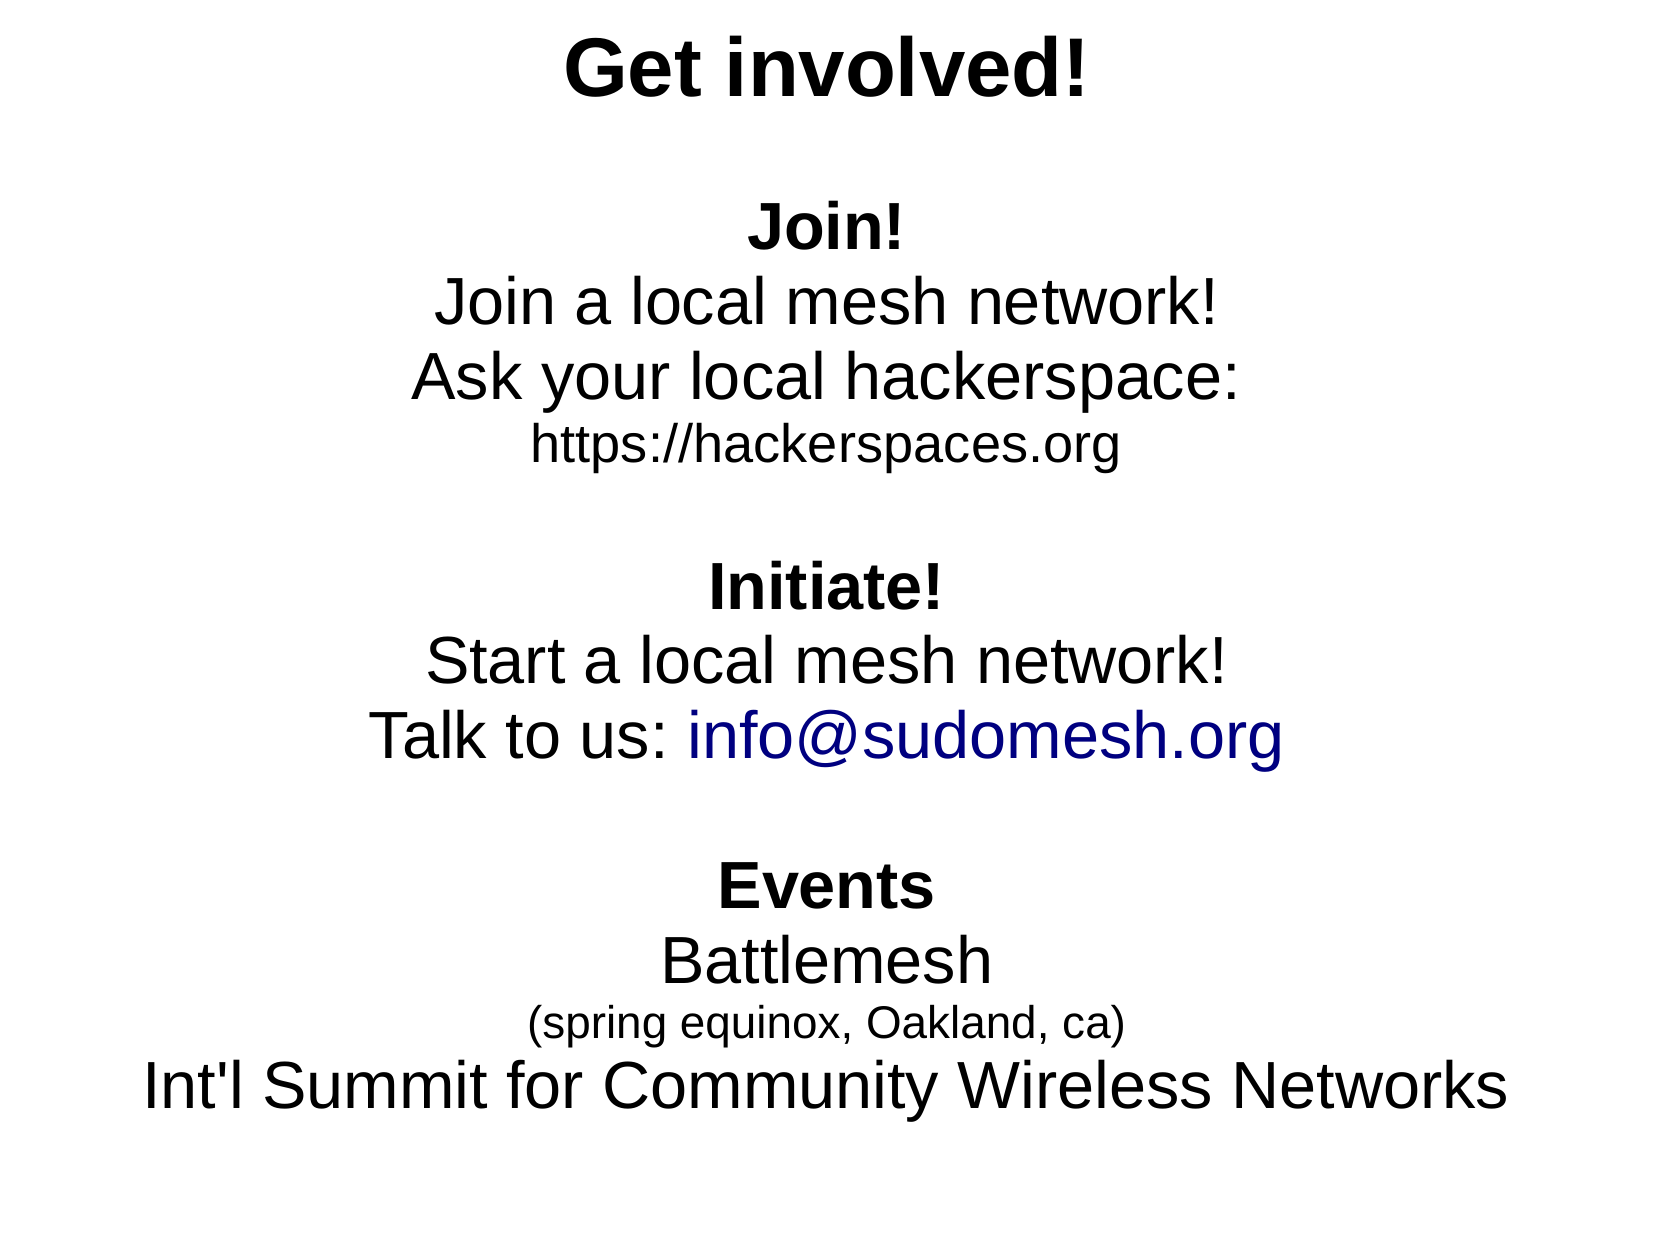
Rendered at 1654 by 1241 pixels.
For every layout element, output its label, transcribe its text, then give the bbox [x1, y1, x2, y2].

subtitle Get involved! Join! Join a local mesh network! Ask your local hackerspace: https://hackerspaces.org Initiate! Start a local mesh network! Talk to us: info@sudomesh.org Events Battlemesh (spring equinox, Oakland, ca) Int'l Summit for Community Wireless Networks [82, 21, 1571, 1199]
